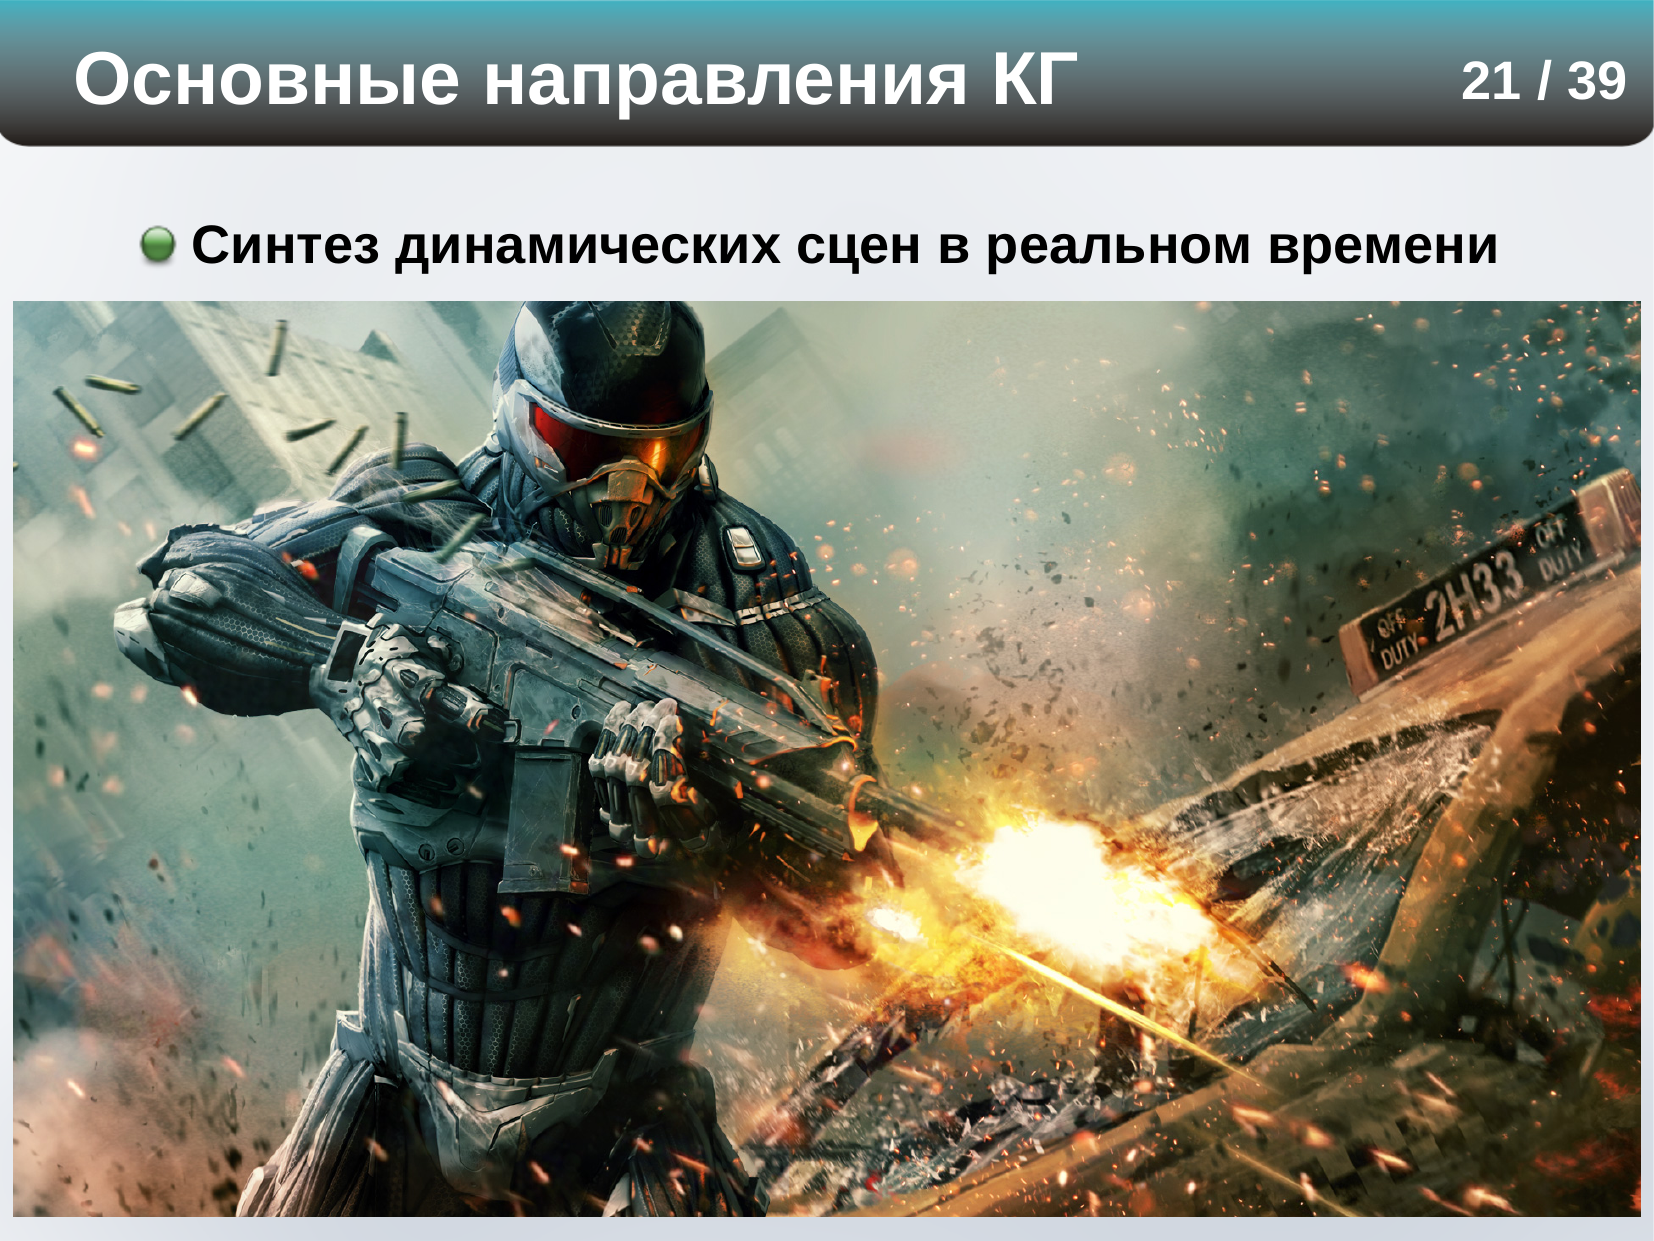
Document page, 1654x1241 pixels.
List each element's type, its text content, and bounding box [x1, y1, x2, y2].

text_box Синтез динамических сцен в реальном времени [118, 206, 1536, 283]
picture [0, 0, 1654, 1241]
text_box Основные направления КГ [59, 29, 1329, 129]
text_box <номер> / 39 [1446, 42, 1654, 179]
